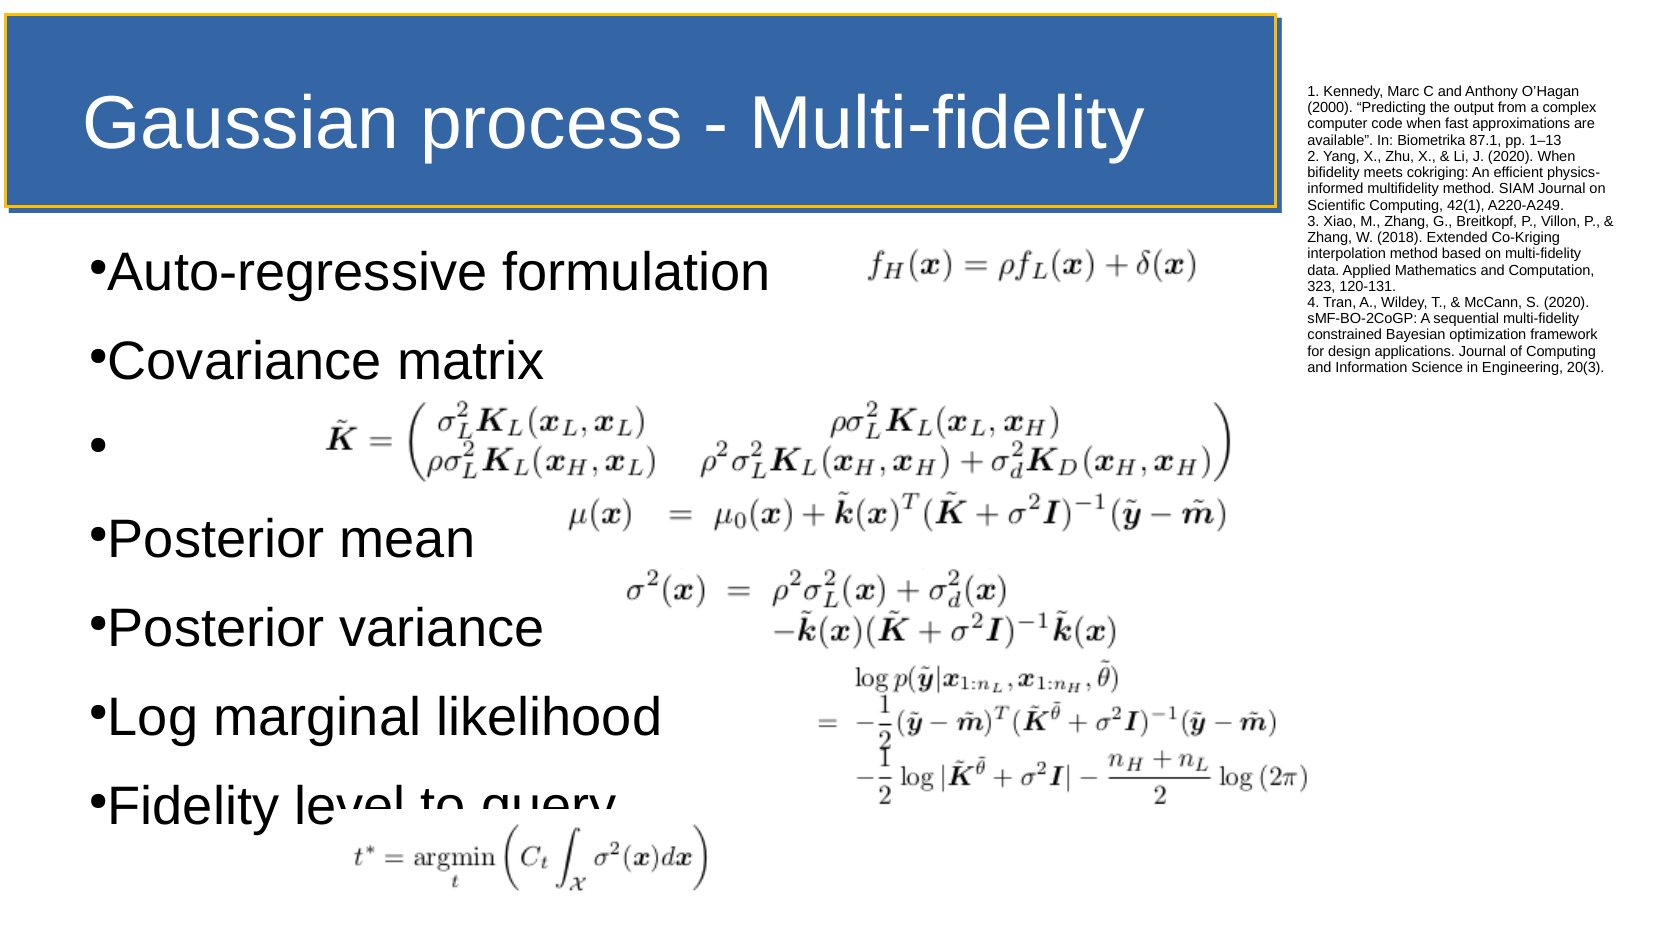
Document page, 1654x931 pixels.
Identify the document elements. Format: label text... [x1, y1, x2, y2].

picture [317, 382, 1238, 533]
picture [340, 809, 713, 901]
list Auto-regressive formulation Covariance matrix Posterior mean Posterior variance Log marginal likelihood Fidelity level to query [88, 236, 1565, 901]
picture [623, 568, 1310, 812]
text_box 1. Kennedy, Marc C and Anthony O’Hagan (2000). “Predicting the output from a complex computer code when fast approximations are available”. In: Biometrika 87.1, pp. 1–13 2. Yang, X., Zhu, X., & Li, J. (2020). When bifidelity meets cokriging: An efficient physics-informed multifidelity method. SIAM Journal on Scientific Computing, 42(1), A220-A249. 3. Xiao, M., Zhang, G., Breitkopf, P., Villon, P., & Zhang, W. (2018). Extended Co-Kriging interpolation method based on multi-fidelity data. Applied Mathematics and Computation, 323, 120-131. 4. Tran, A., Wildey, T., & McCann, S. (2020). sMF-BO-2CoGP: A sequential multi-fidelity constrained Bayesian optimization framework for design applications. Journal of Computing and Information Science in Engineering, 20(3). [1292, 75, 1631, 383]
title Gaussian process - Multi-fidelity [82, 44, 1235, 192]
picture [862, 236, 1200, 290]
